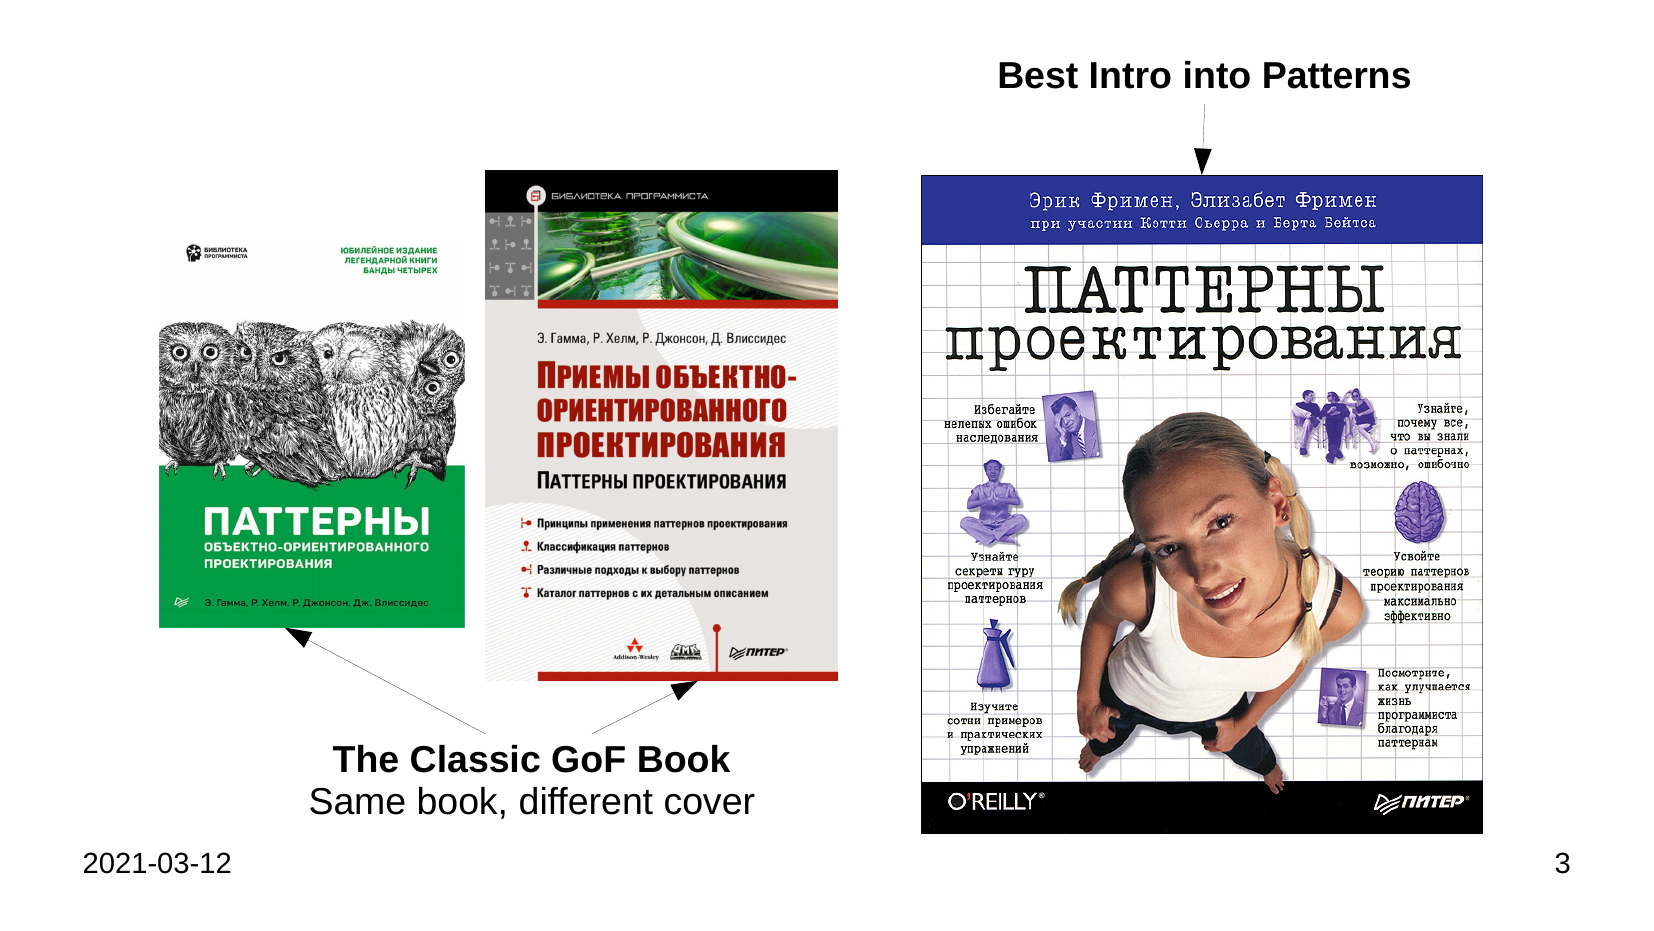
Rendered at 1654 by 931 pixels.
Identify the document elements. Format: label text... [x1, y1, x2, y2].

picture [921, 175, 1483, 834]
text_box Best Intro into Patterns [956, 47, 1453, 105]
picture [485, 170, 838, 681]
text_box The Classic GoF Book Same book, different cover [283, 730, 780, 830]
picture [159, 244, 465, 628]
